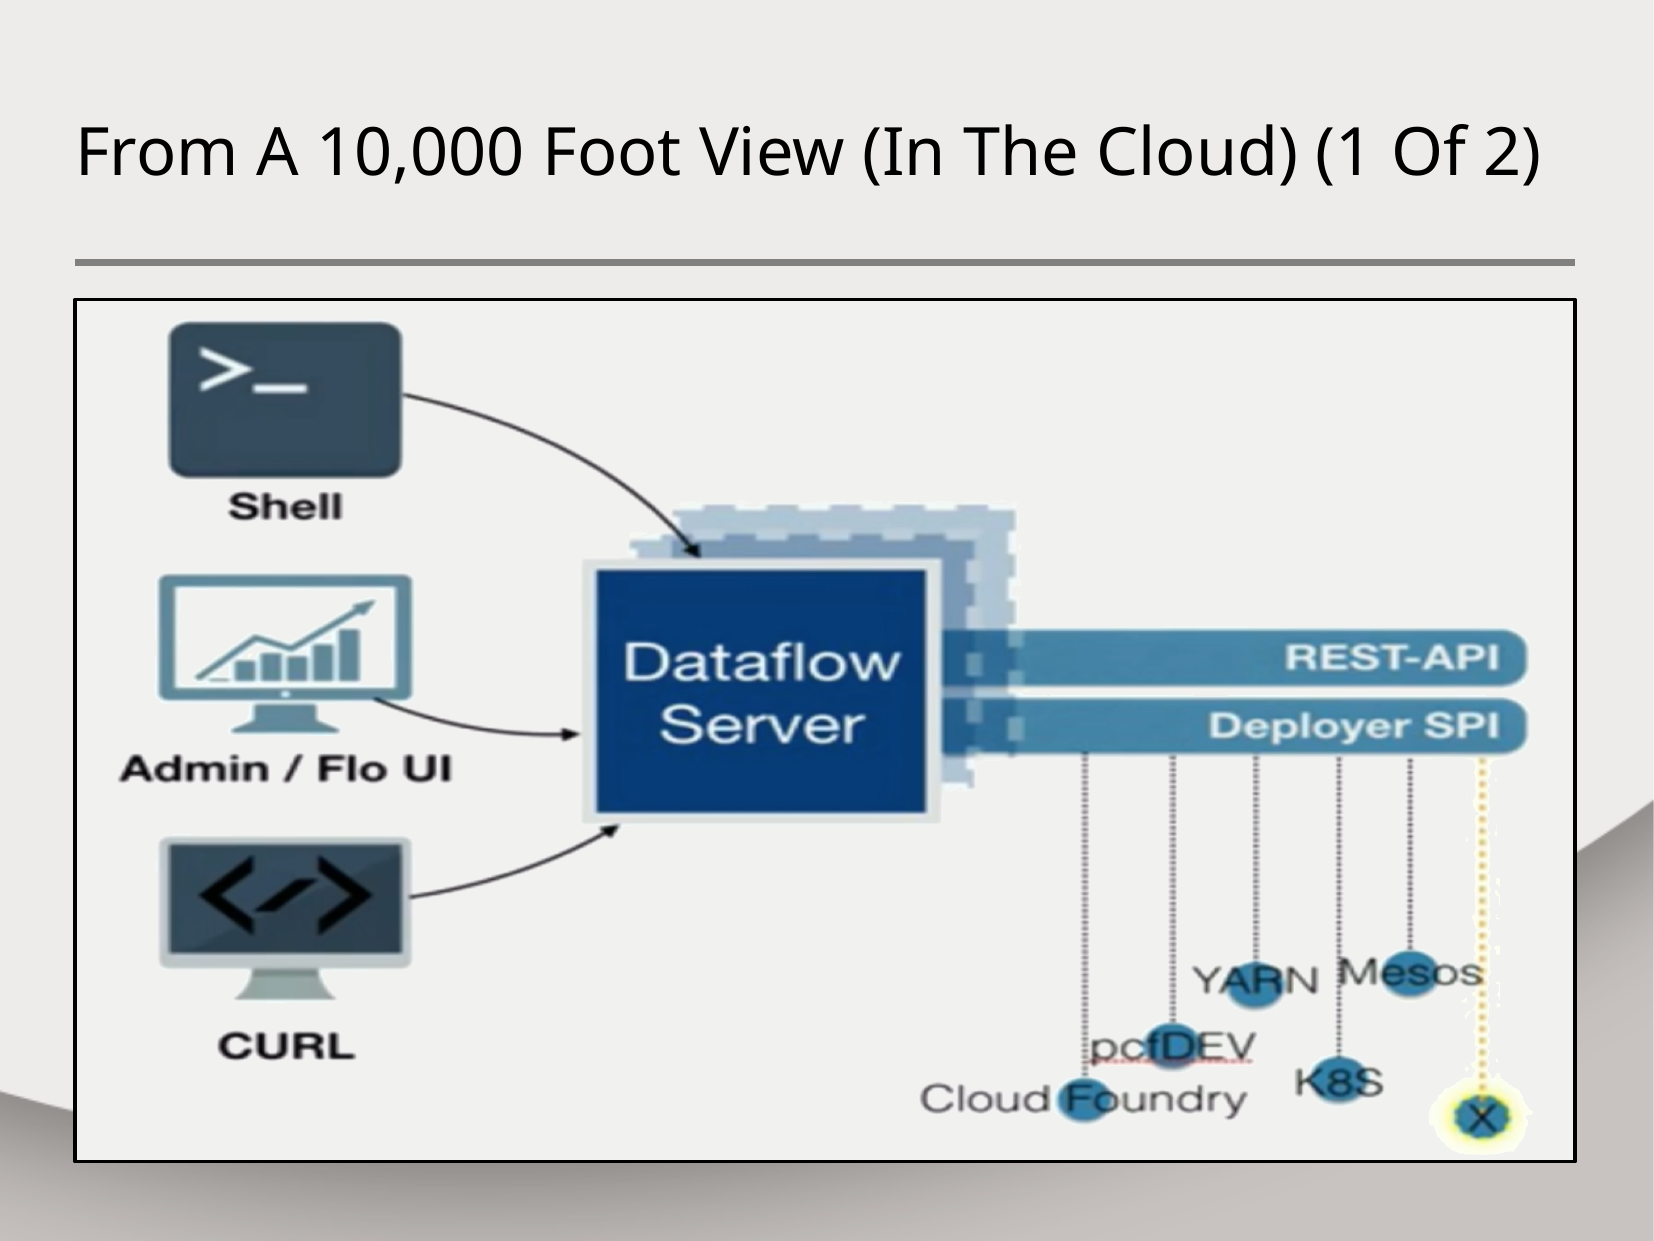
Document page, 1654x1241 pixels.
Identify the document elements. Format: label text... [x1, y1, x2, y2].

picture [0, 0, 1654, 1241]
title From A 10,000 Foot View (In The Cloud) (1 Of 2) [75, 75, 1576, 226]
